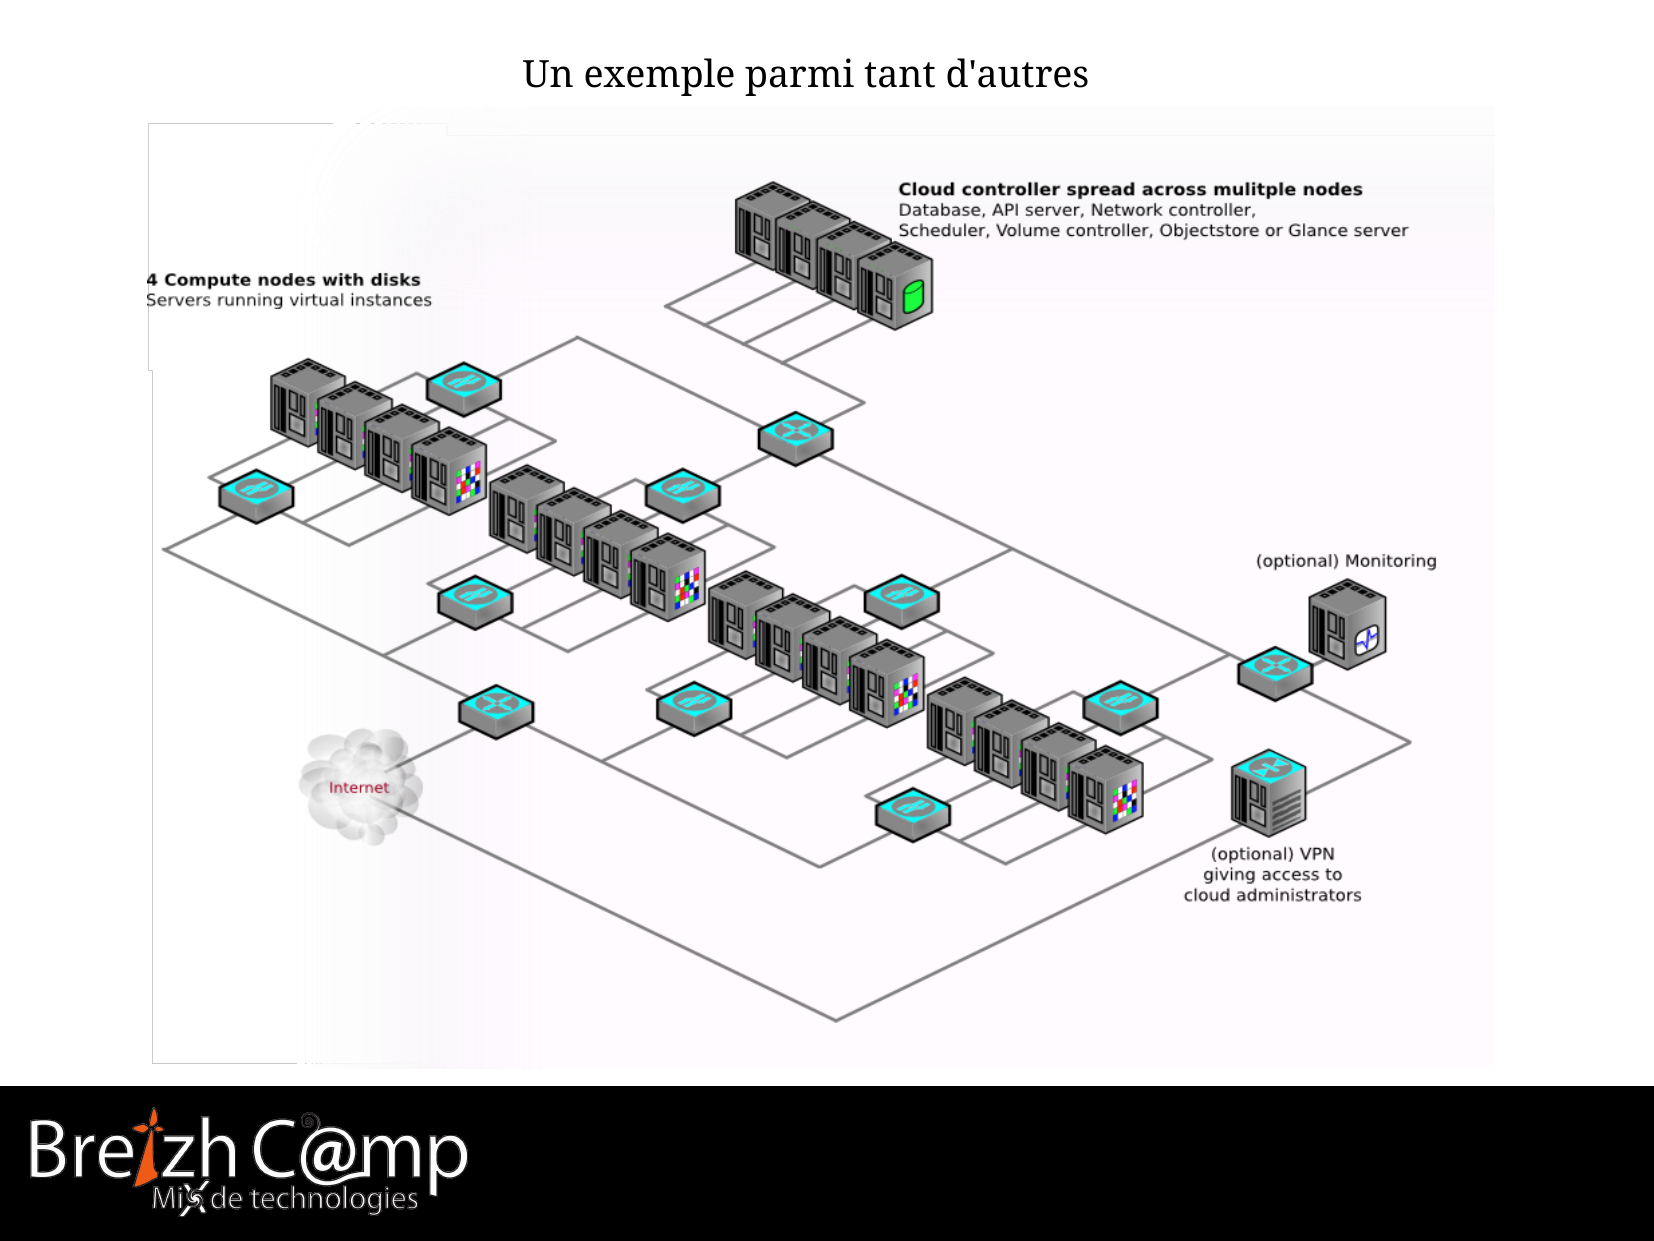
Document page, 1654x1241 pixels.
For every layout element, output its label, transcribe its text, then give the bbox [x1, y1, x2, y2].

text_box Un exemple parmi tant d'autres [507, 43, 1065, 107]
picture [30, 1107, 468, 1217]
picture [147, 106, 1495, 1069]
